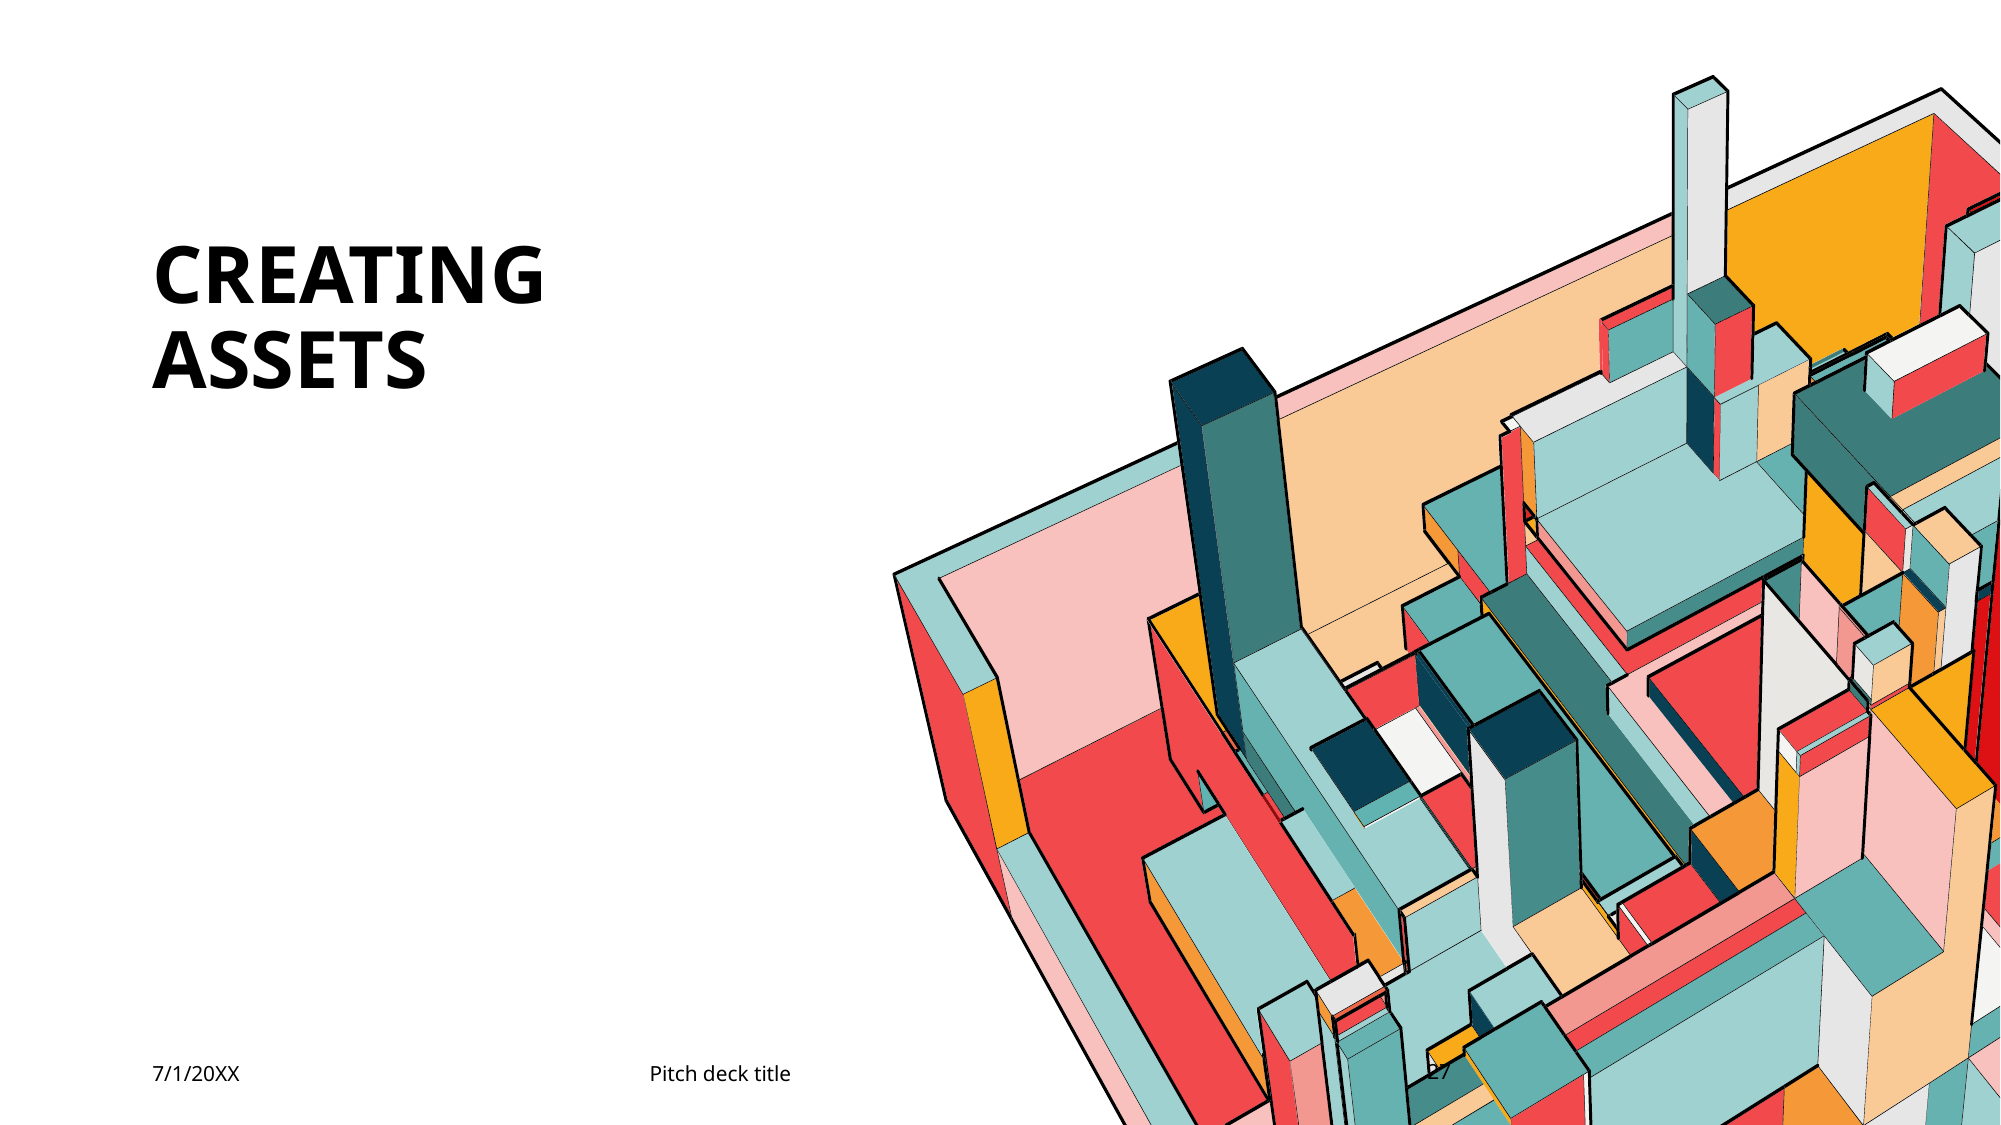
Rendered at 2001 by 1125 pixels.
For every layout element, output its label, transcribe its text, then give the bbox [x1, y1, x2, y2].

text_box 7/1/20XX [137, 1042, 363, 1103]
text_box Pitch deck title [634, 1042, 1085, 1103]
title Creating assets [137, 211, 813, 429]
text_box 16 [1412, 1042, 1863, 1103]
